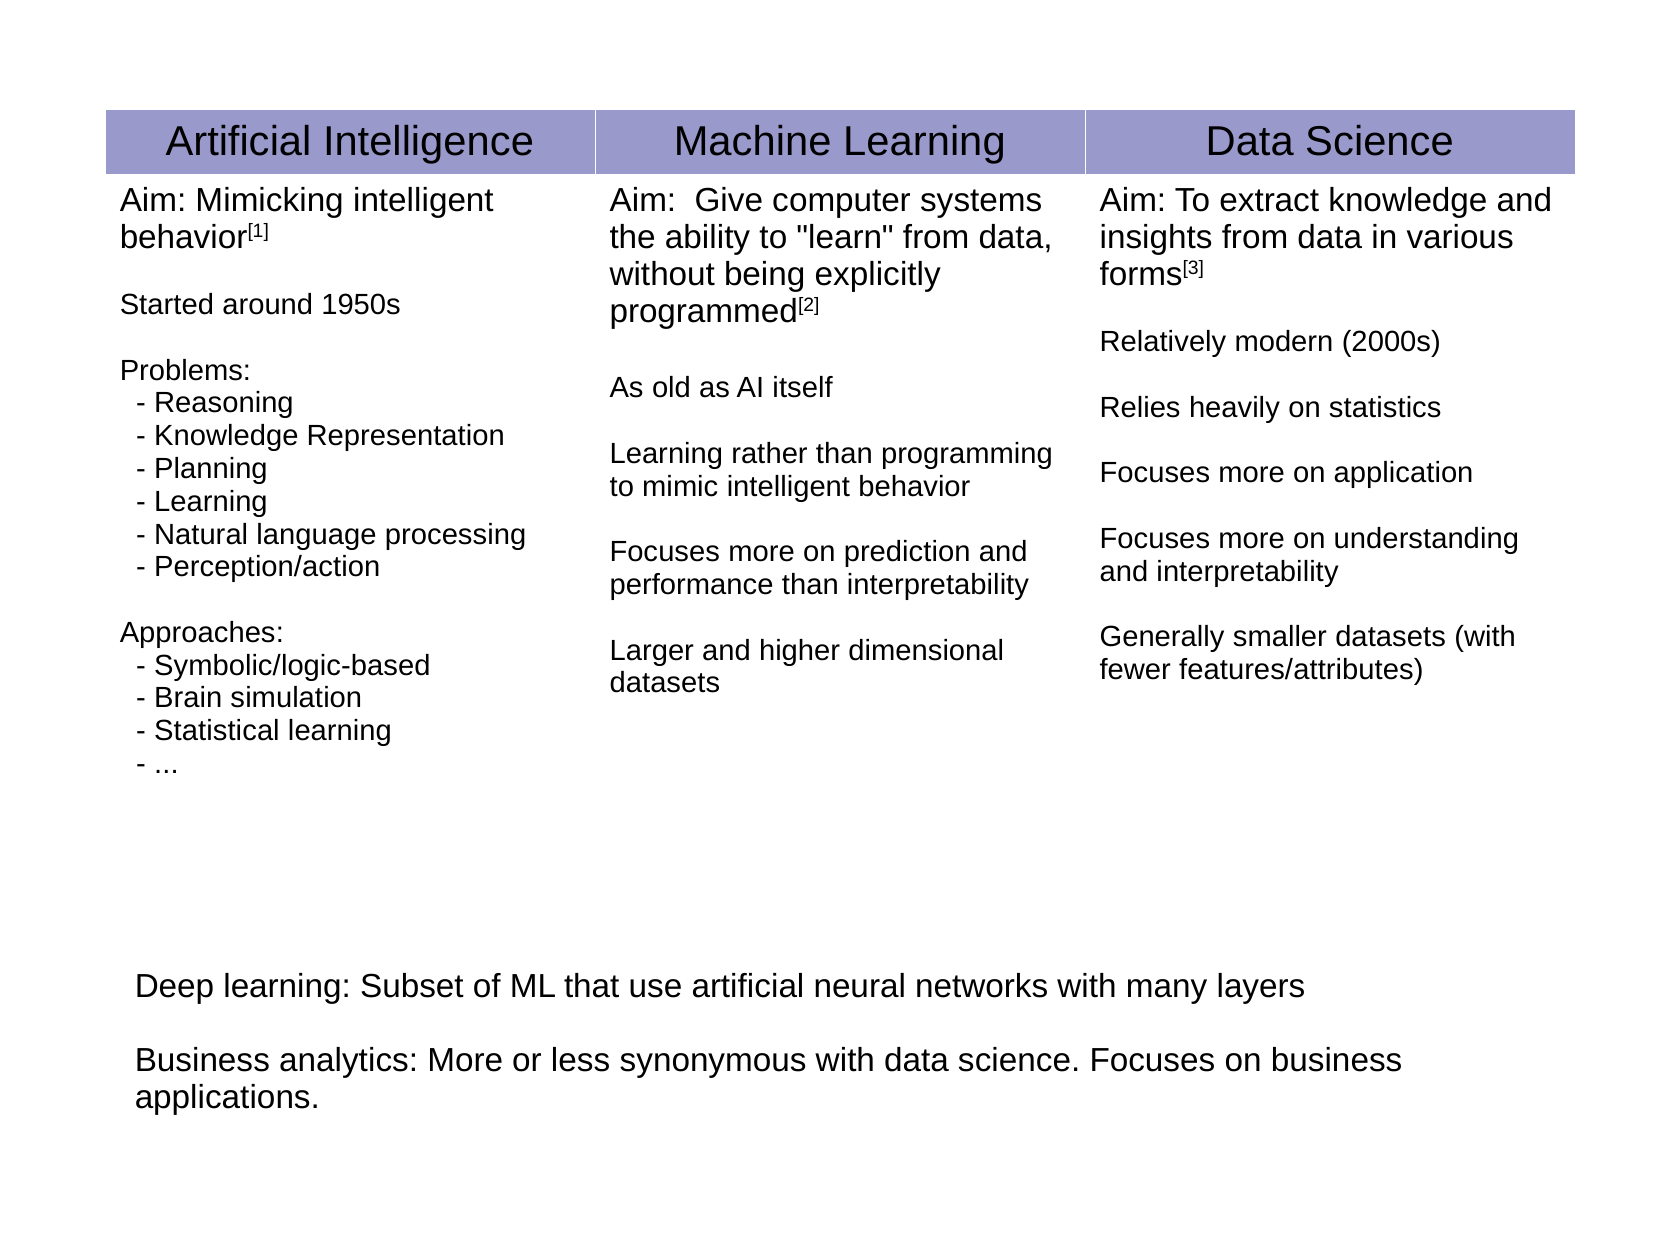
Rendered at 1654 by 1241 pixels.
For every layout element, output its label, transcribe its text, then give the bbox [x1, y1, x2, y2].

table_header Data Science [1086, 110, 1575, 174]
table_cell [596, 1123, 1085, 1193]
table_header Machine Learning [596, 110, 1085, 174]
table_cell [1086, 1024, 1575, 1193]
table_header Artificial Intelligence [106, 110, 595, 174]
table_cell Aim: Mimicking intelligent behavior[1] Started around 1950s Problems: - Reasoning - Knowledge Representation - Planning - Learning - Natural language processing - Perception/action Approaches: - Symbolic/logic-based - Brain simulation - Statistical learning - ... [106, 175, 595, 853]
table_cell Aim: Give computer systems the ability to "learn" from data, without being explicitly programmed[2] As old as AI itself Learning rather than programming to mimic intelligent behavior Focuses more on prediction and performance than interpretability Larger and higher dimensional datasets [596, 175, 1085, 853]
text_box Deep learning: Subset of ML that use artificial neural networks with many layers Business analytics: More or less synonymous with data science. Focuses on business applications. [120, 960, 1486, 1123]
table_cell [1086, 1194, 1575, 1241]
table_cell Aim: To extract knowledge and insights from data in various forms[3] Relatively modern (2000s) Relies heavily on statistics Focuses more on application Focuses more on understanding and interpretability Generally smaller datasets (with fewer features/attributes) [1086, 175, 1575, 853]
table_cell [106, 1024, 595, 1193]
table_cell [596, 854, 1085, 960]
table_cell [106, 854, 595, 1023]
table_cell [596, 1194, 1085, 1241]
table_cell [106, 1194, 595, 1241]
table_cell [1086, 854, 1575, 1023]
